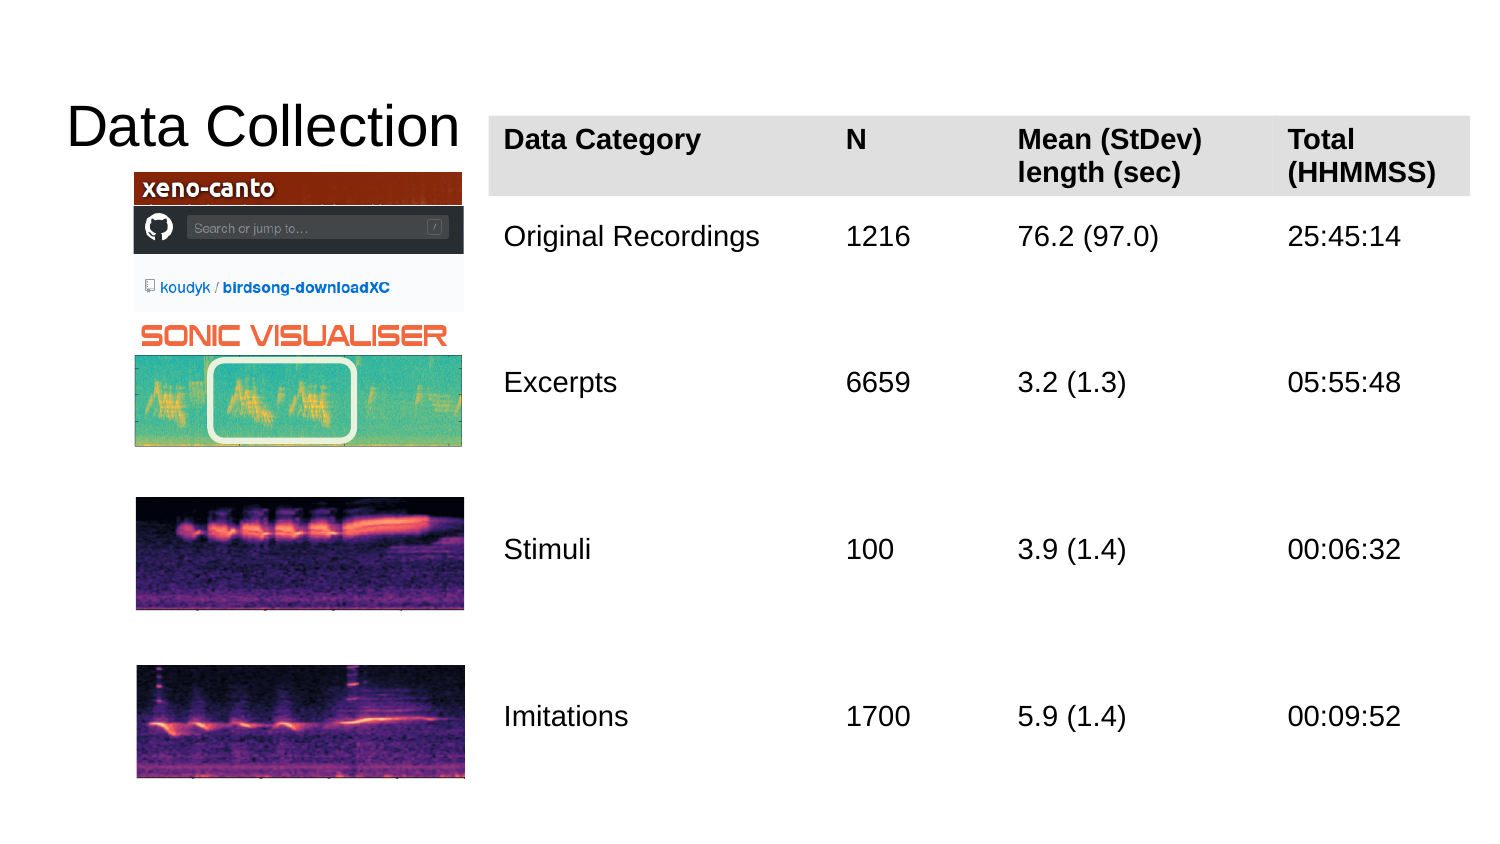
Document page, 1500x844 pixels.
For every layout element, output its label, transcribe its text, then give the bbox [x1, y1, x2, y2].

title Data Collection [51, 72, 1449, 167]
picture [133, 172, 462, 205]
table_cell 3.2 (1.3) [1003, 342, 1272, 509]
table_cell 00:06:32 [1272, 509, 1470, 676]
picture [133, 206, 464, 312]
table_cell Imitations [489, 676, 831, 810]
table_header Mean (StDev) length (sec) [1003, 116, 1272, 196]
table_cell 00:09:52 [1272, 676, 1470, 810]
table_cell 6659 [831, 342, 1003, 509]
table_cell Excerpts [489, 342, 831, 509]
picture [132, 317, 464, 449]
table_cell 3.9 (1.4) [1003, 509, 1272, 676]
table_cell 1216 [831, 196, 1003, 342]
table_cell Stimuli [489, 509, 831, 676]
table_cell 05:55:48 [1272, 342, 1470, 509]
table_header N [831, 116, 1003, 196]
table_cell 5.9 (1.4) [1003, 676, 1272, 810]
table_cell 76.2 (97.0) [1003, 196, 1272, 342]
table_cell 100 [831, 509, 1003, 676]
table_cell 25:45:14 [1272, 196, 1470, 342]
table_cell Original Recordings [489, 196, 831, 342]
picture [135, 497, 465, 611]
picture [136, 665, 466, 779]
table_cell 1700 [831, 676, 1003, 810]
table_header Data Category [489, 116, 831, 196]
table_header Total (HHMMSS) [1272, 116, 1470, 196]
